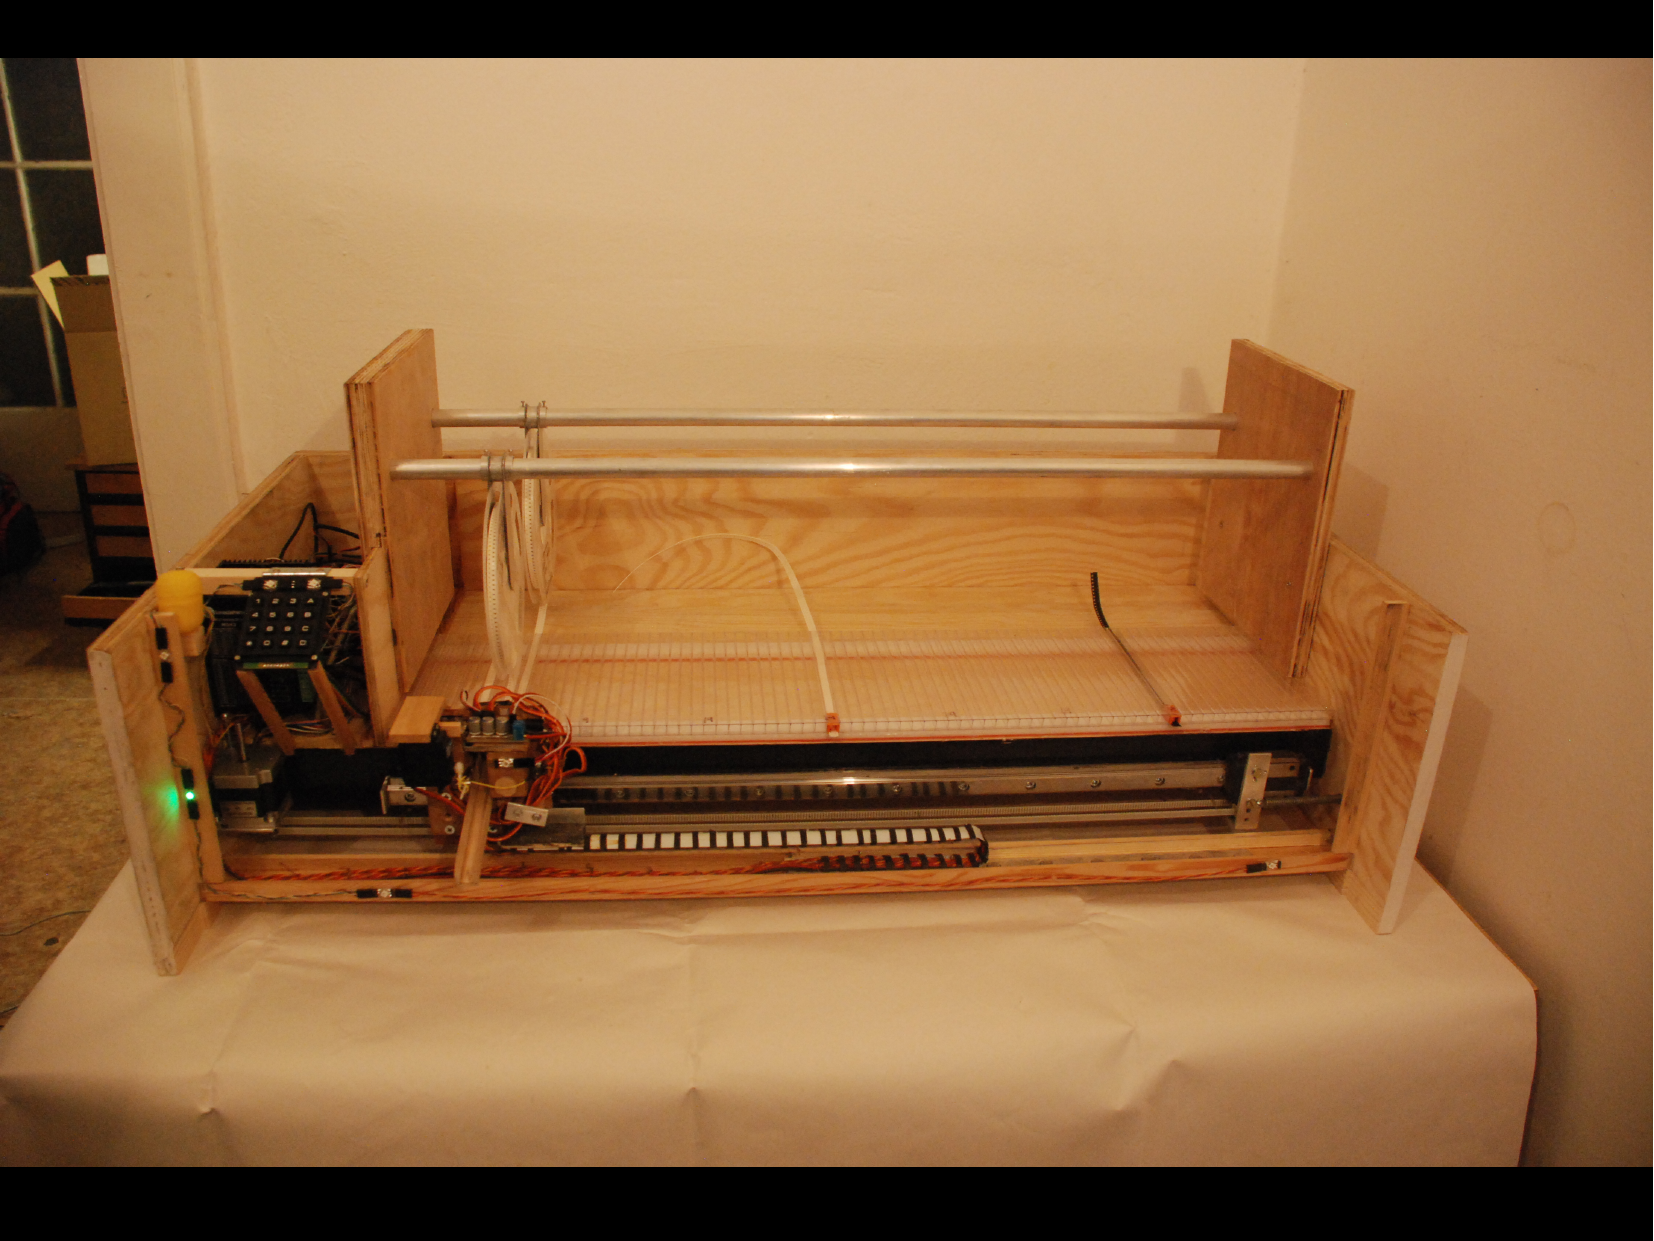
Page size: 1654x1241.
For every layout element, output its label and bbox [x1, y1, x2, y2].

picture [0, 58, 1653, 1167]
